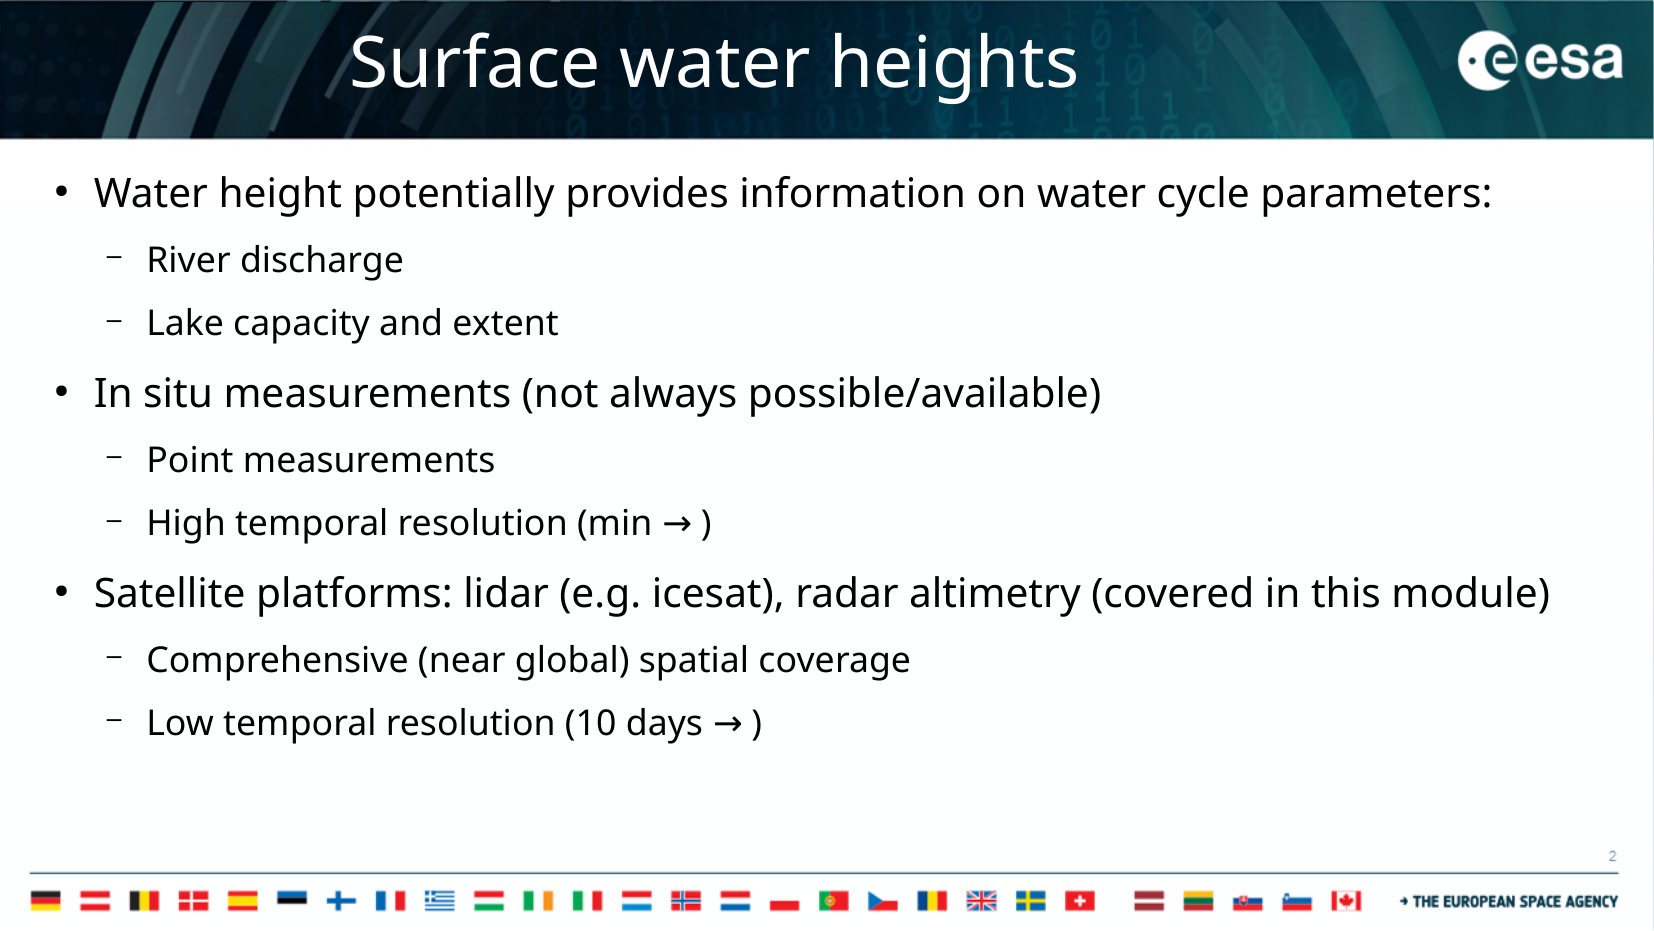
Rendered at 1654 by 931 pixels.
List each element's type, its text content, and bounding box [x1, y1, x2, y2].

picture [0, 0, 1654, 931]
title Surface water heights [29, 17, 1401, 102]
list Water height potentially provides information on water cycle parameters: River discharge Lake capacity and extent In situ measurements (not always possible/available) Point measurements High temporal resolution (min → ) Satellite platforms: lidar (e.g. icesat), radar altimetry (covered in this module) Comprehensive (near global) spatial coverage Low temporal resolution (10 days → ) [41, 164, 1576, 788]
